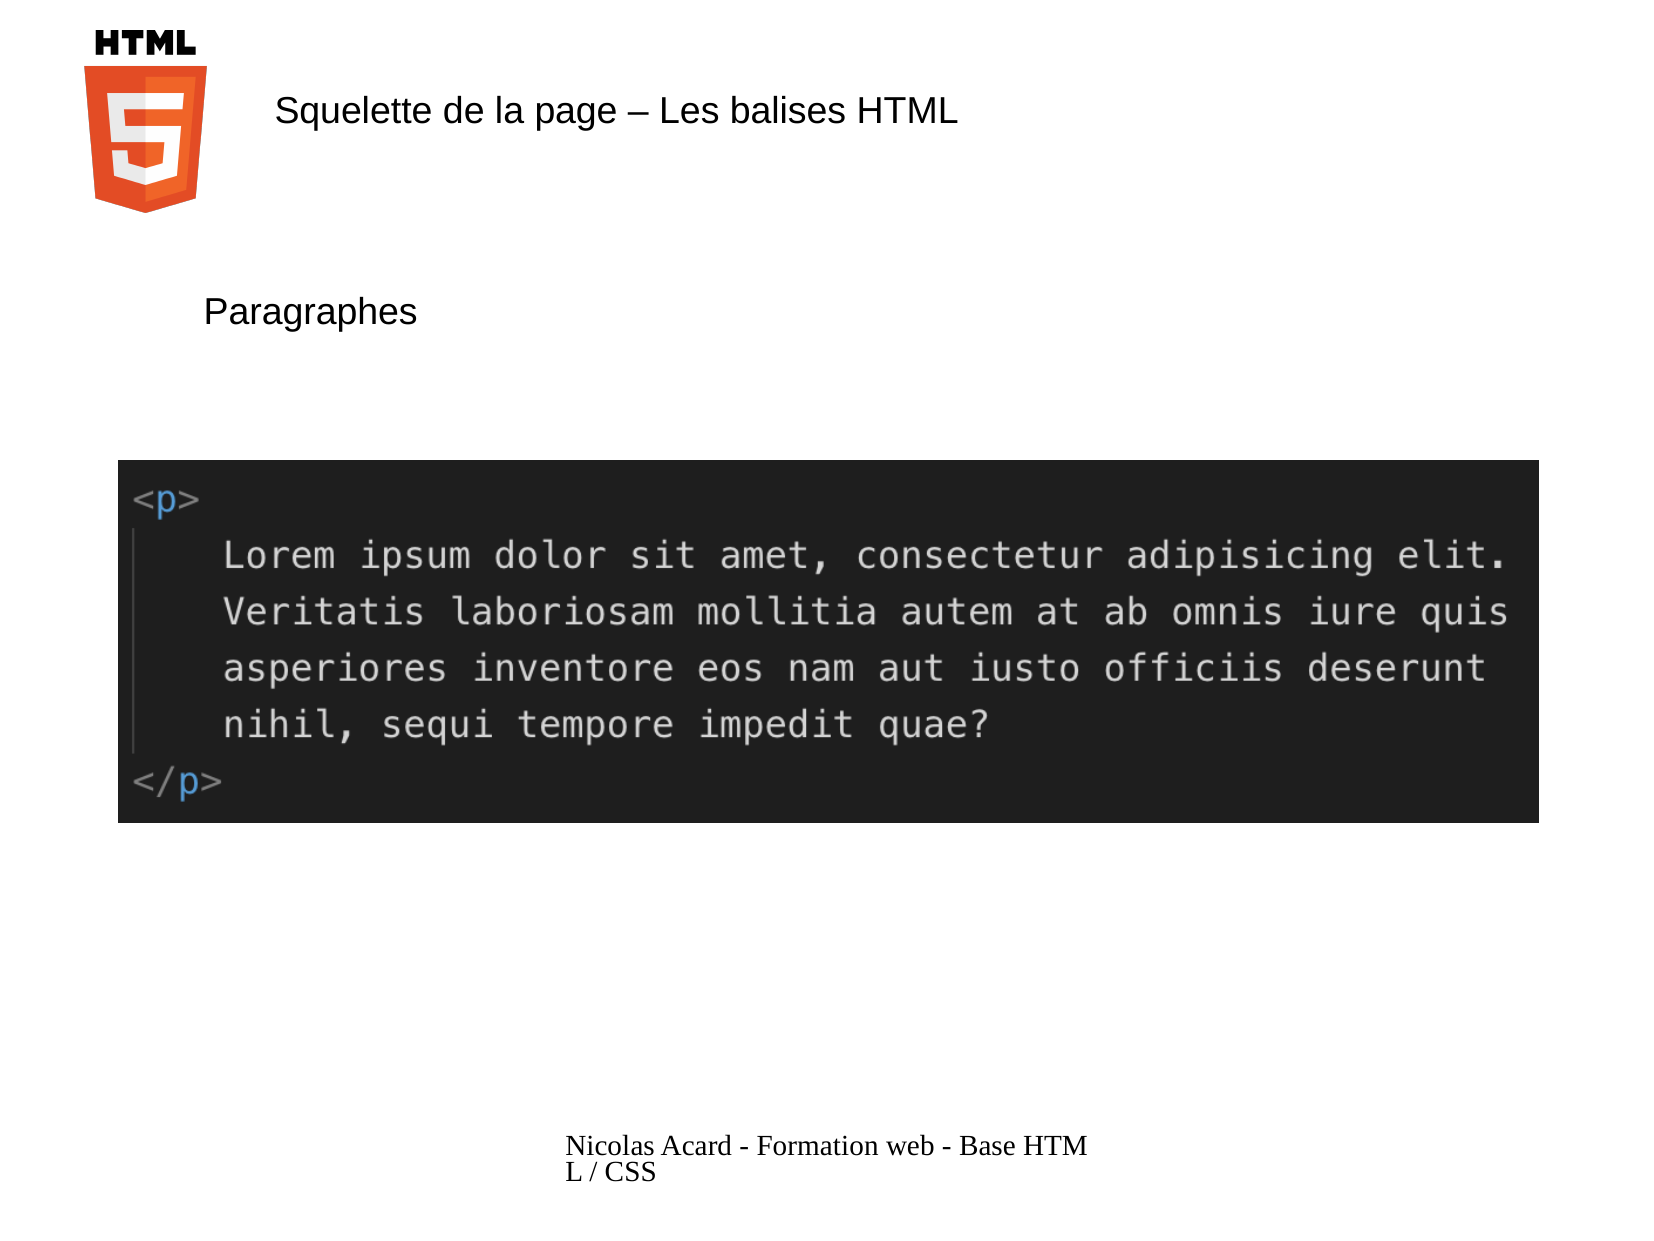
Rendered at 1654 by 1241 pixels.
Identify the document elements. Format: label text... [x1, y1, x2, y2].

picture [59, 30, 232, 213]
text_box Squelette de la page – Les balises HTML [259, 82, 1193, 140]
text_box Paragraphes [188, 283, 638, 341]
picture [118, 460, 1539, 823]
